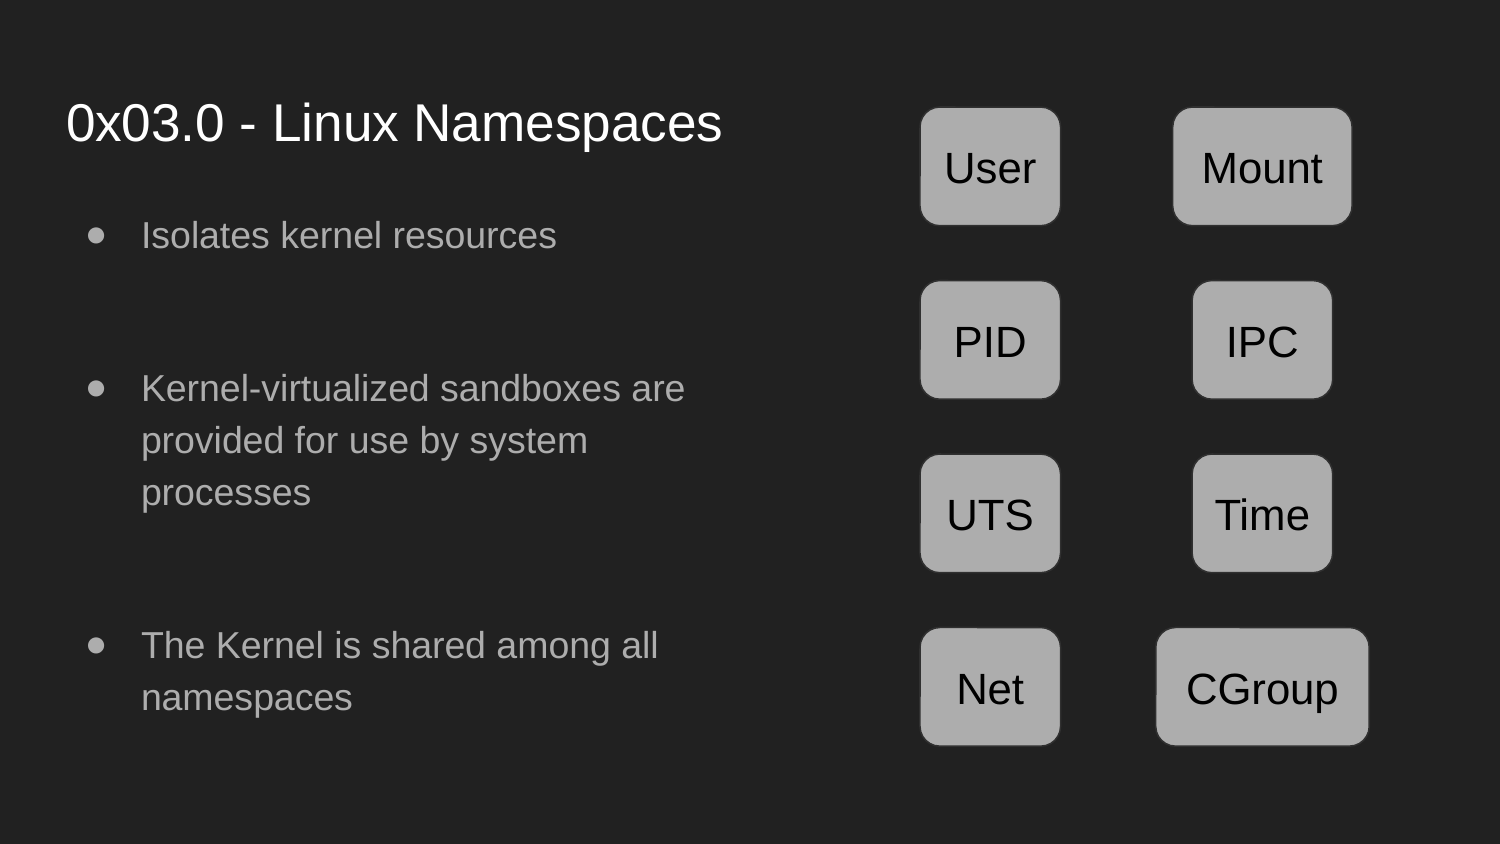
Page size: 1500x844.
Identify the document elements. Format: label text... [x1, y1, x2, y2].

text_box User [919, 107, 1061, 226]
text_box CGroup [1155, 627, 1370, 747]
title 0x03.0 - Linux Namespaces [51, 72, 1449, 167]
text_box UTS [919, 454, 1061, 573]
text_box Mount [1172, 107, 1353, 226]
list Isolates kernel resources Kernel-virtualized sandboxes are provided for use by system processes The Kernel is shared among all namespaces [51, 189, 750, 844]
text_box Time [1192, 454, 1333, 573]
text_box Net [919, 627, 1061, 747]
text_box PID [919, 280, 1061, 400]
text_box IPC [1192, 280, 1333, 400]
